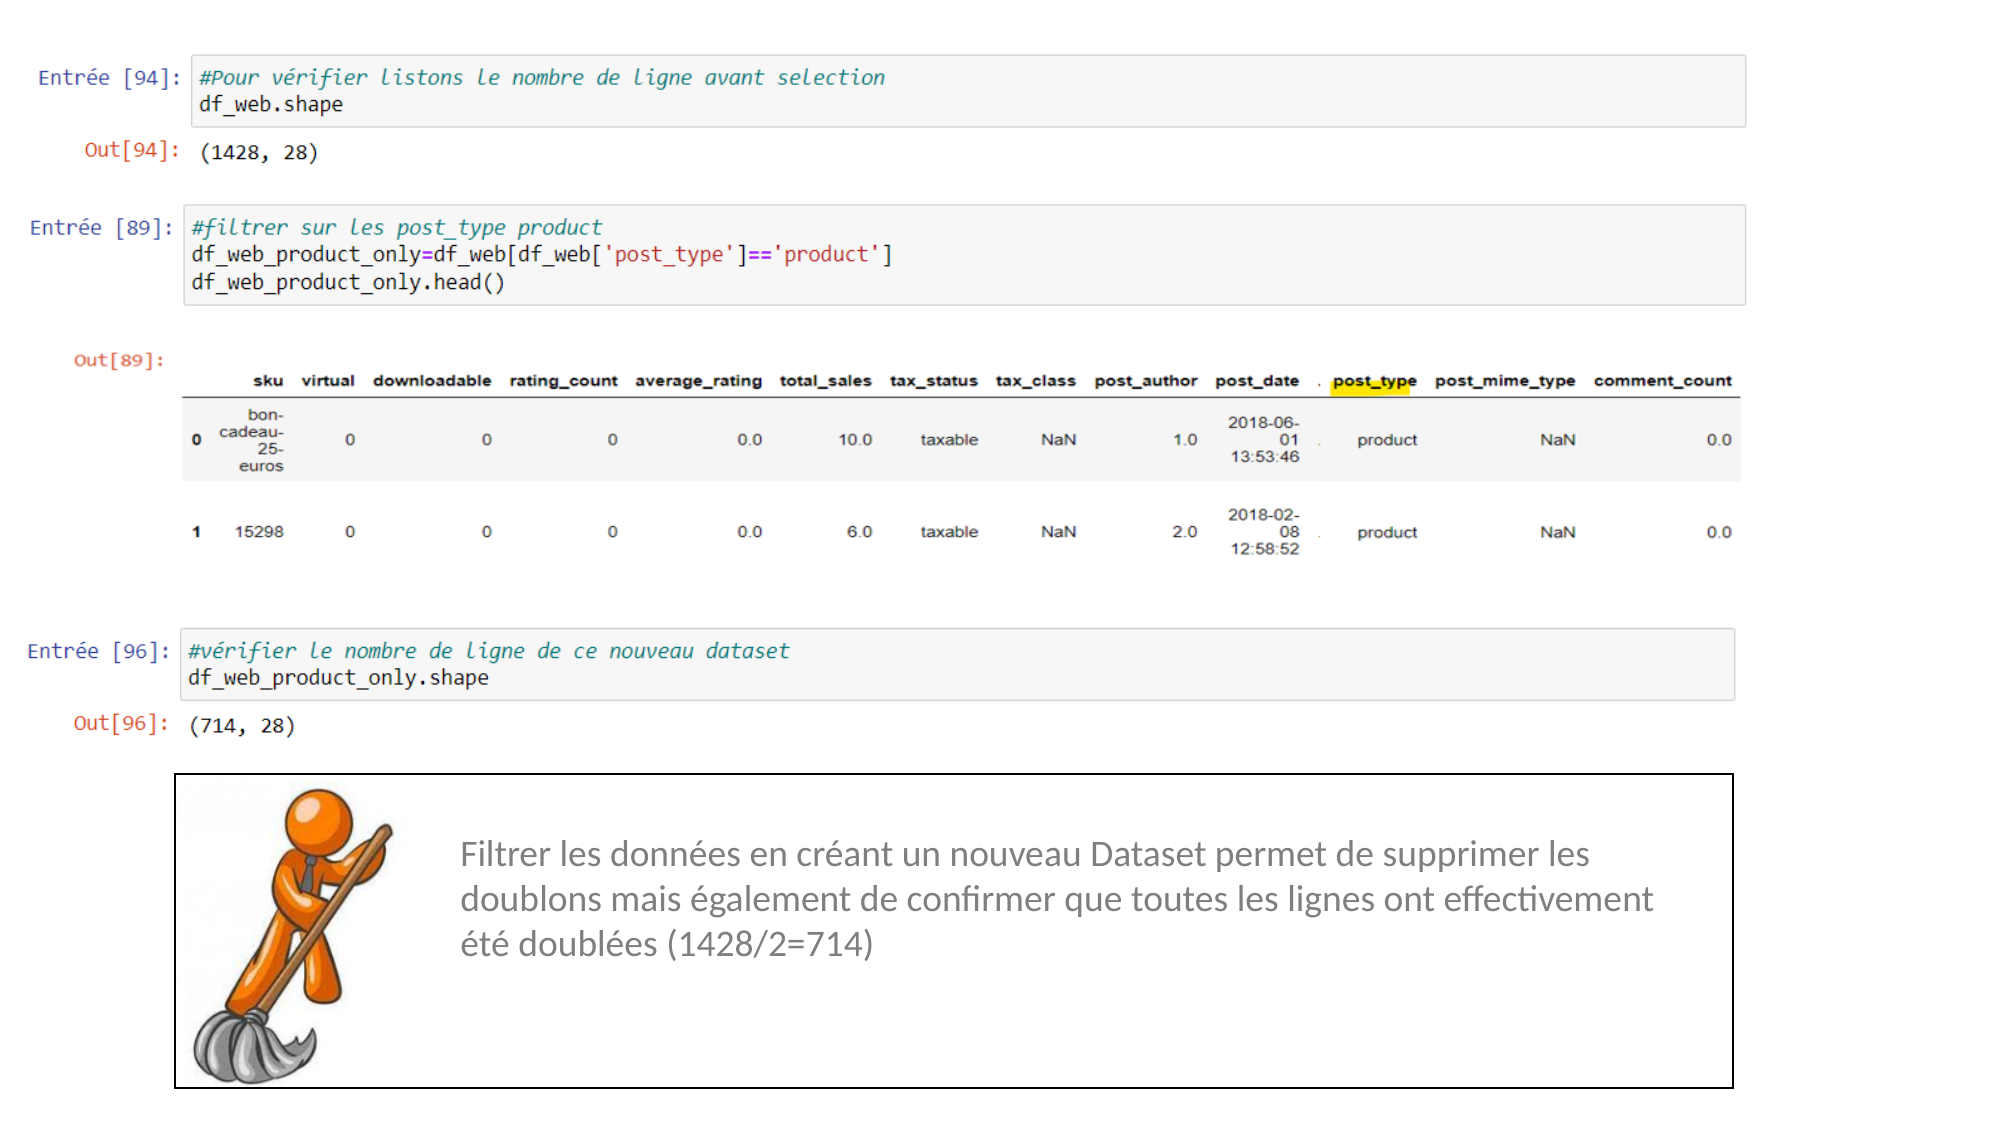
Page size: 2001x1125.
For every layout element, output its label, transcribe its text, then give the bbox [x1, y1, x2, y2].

text_box Filtrer les données en créant un nouveau Dataset permet de supprimer les doublons mais également de confirmer que toutes les lignes ont effectivement été doublées (1428/2=714) [445, 821, 1722, 974]
picture [176, 775, 416, 1087]
picture [36, 42, 1764, 177]
picture [0, 193, 1764, 316]
picture [20, 350, 1836, 576]
picture [5, 623, 1758, 1094]
